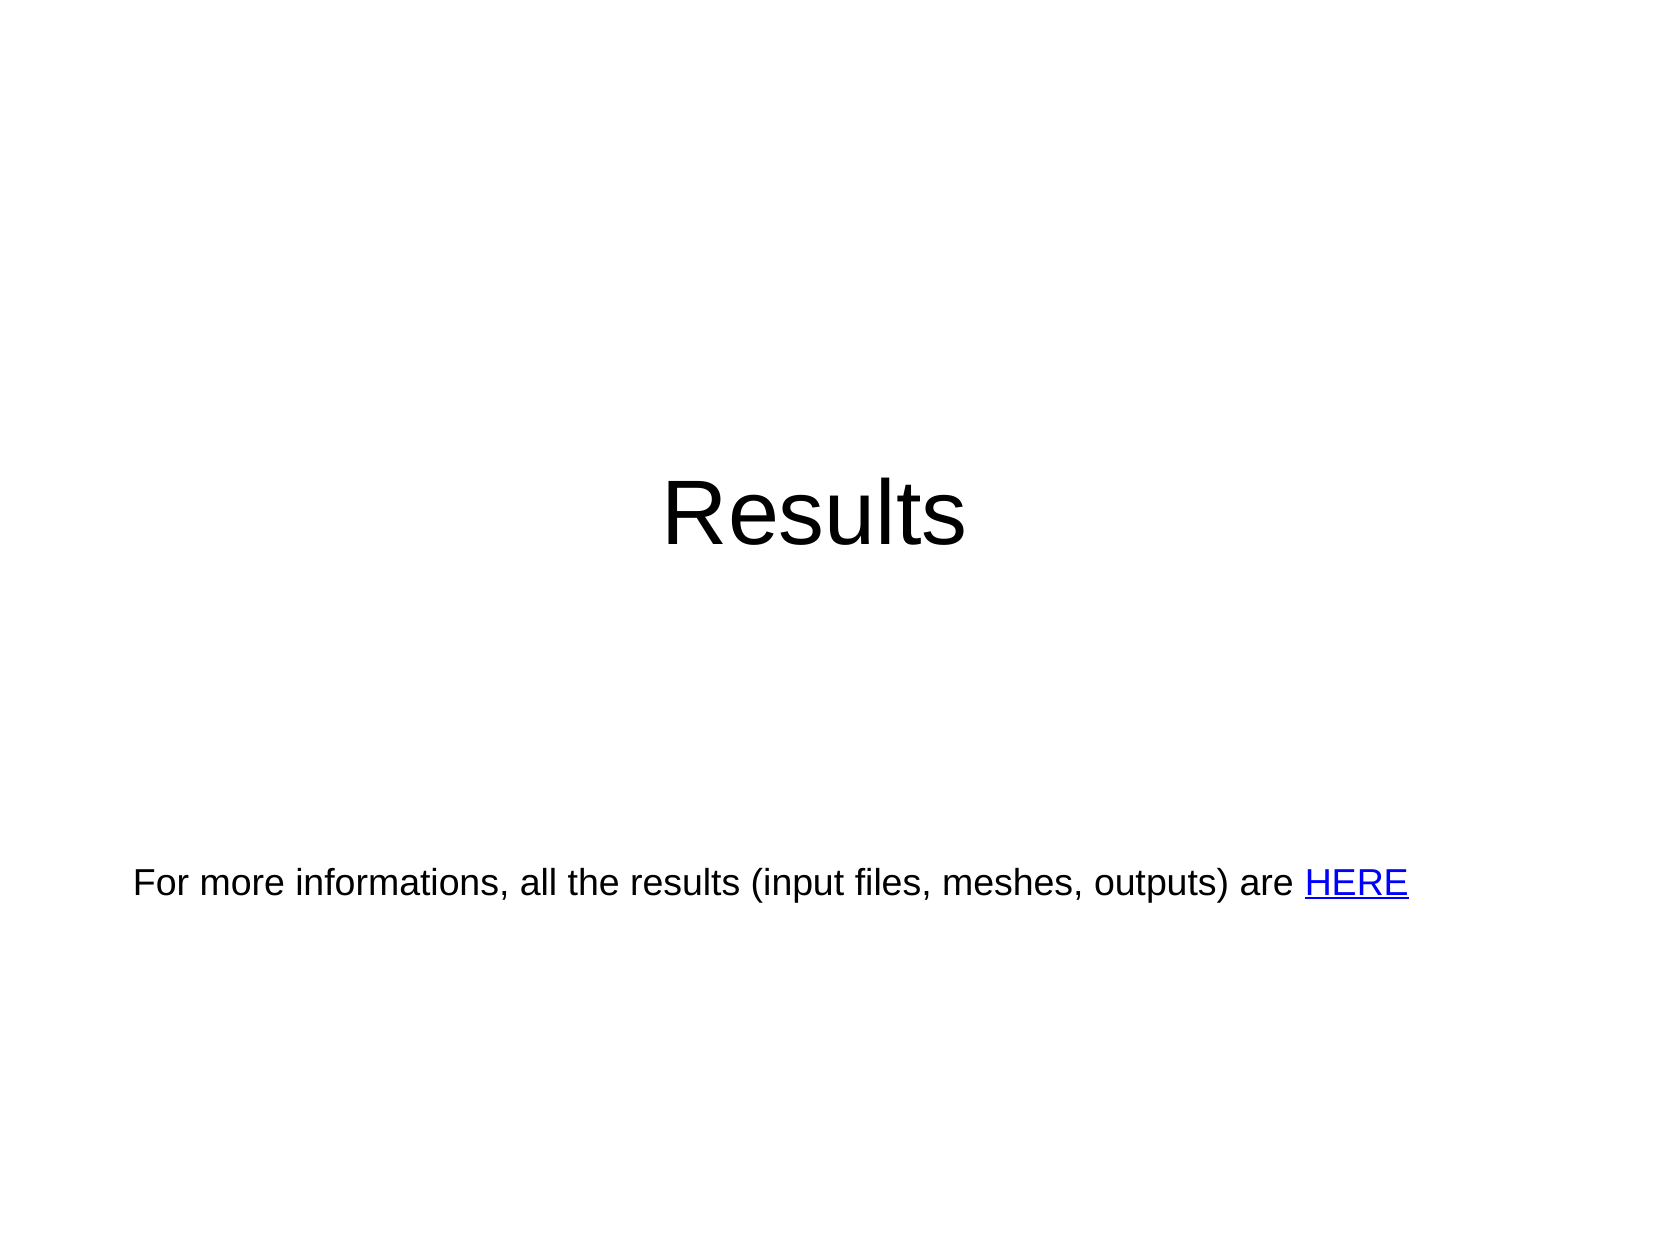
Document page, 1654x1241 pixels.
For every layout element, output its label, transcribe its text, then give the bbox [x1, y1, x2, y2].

text_box Results [70, 354, 1559, 662]
text_box For more informations, all the results (input files, meshes, outputs) are HERE [118, 850, 1477, 992]
